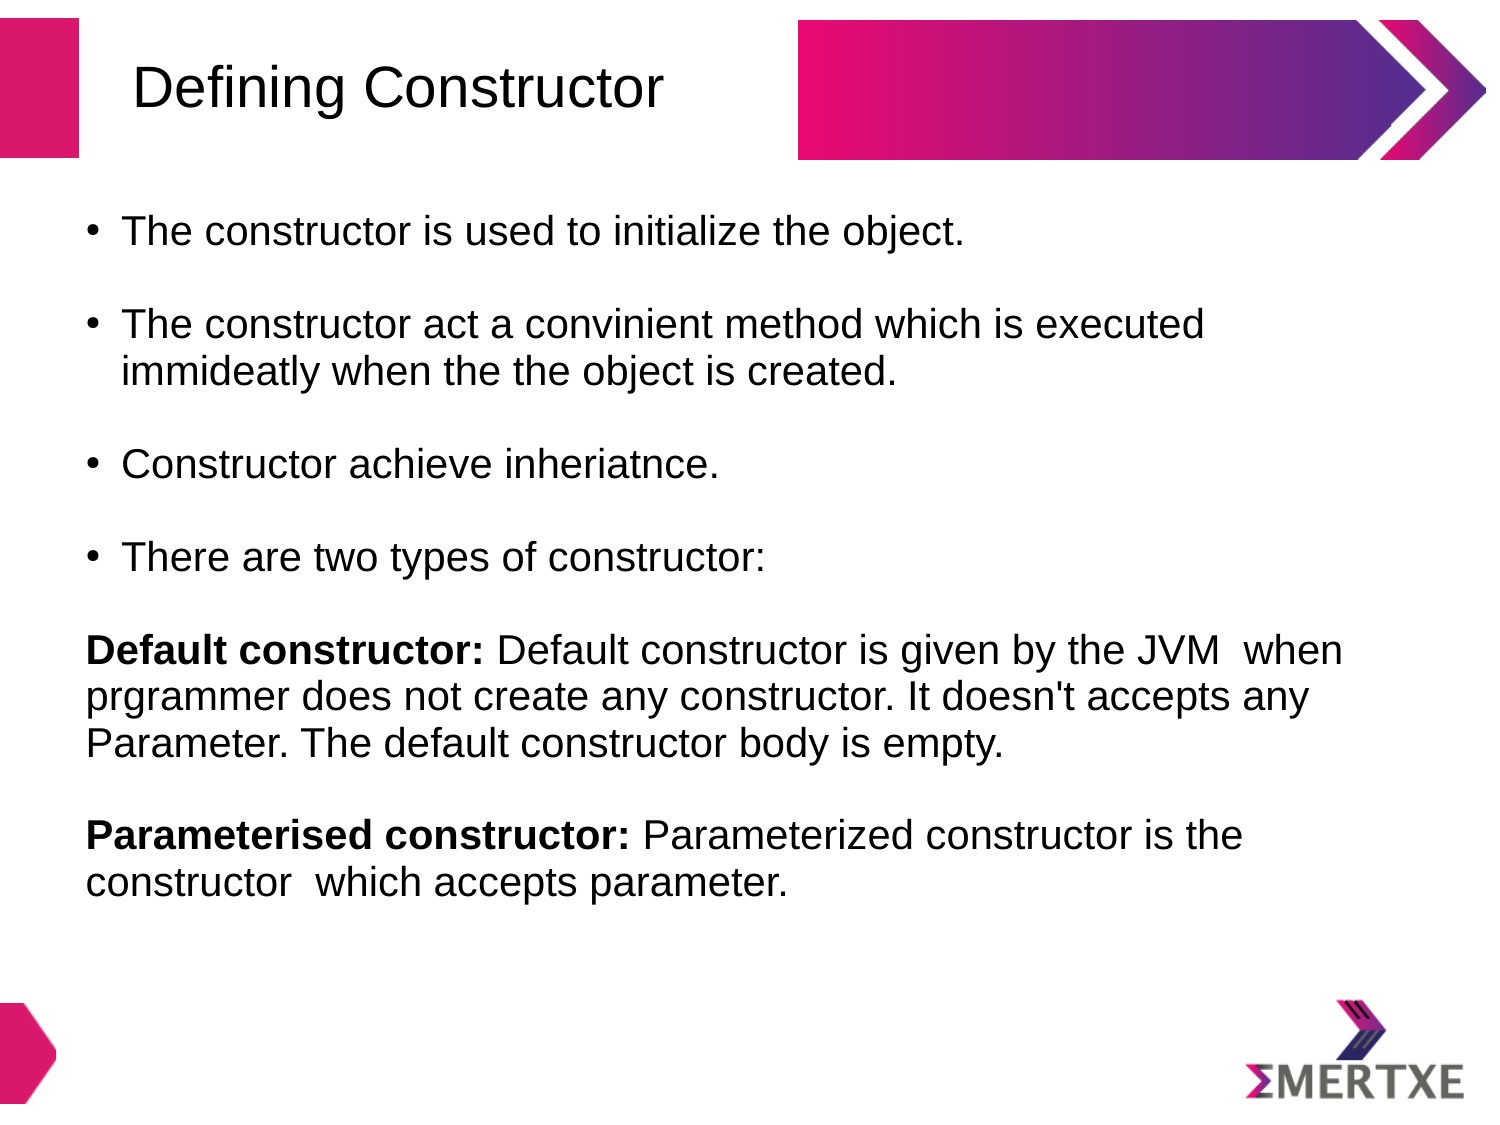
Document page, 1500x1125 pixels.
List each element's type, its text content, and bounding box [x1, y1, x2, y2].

picture [1245, 996, 1465, 1099]
text_box The constructor is used to initialize the object. The constructor act a convinient method which is executed immideatly when the the object is created. Constructor achieve inheriatnce. There are two types of constructor: Default constructor: Default constructor is given by the JVM when prgrammer does not create any constructor. It doesn't accepts any Parameter. The default constructor body is empty. Parameterised constructor: Parameterized constructor is the constructor which accepts parameter. [70, 200, 1394, 1089]
text_box Defining Constructor [118, 47, 745, 128]
picture [798, 20, 1486, 160]
